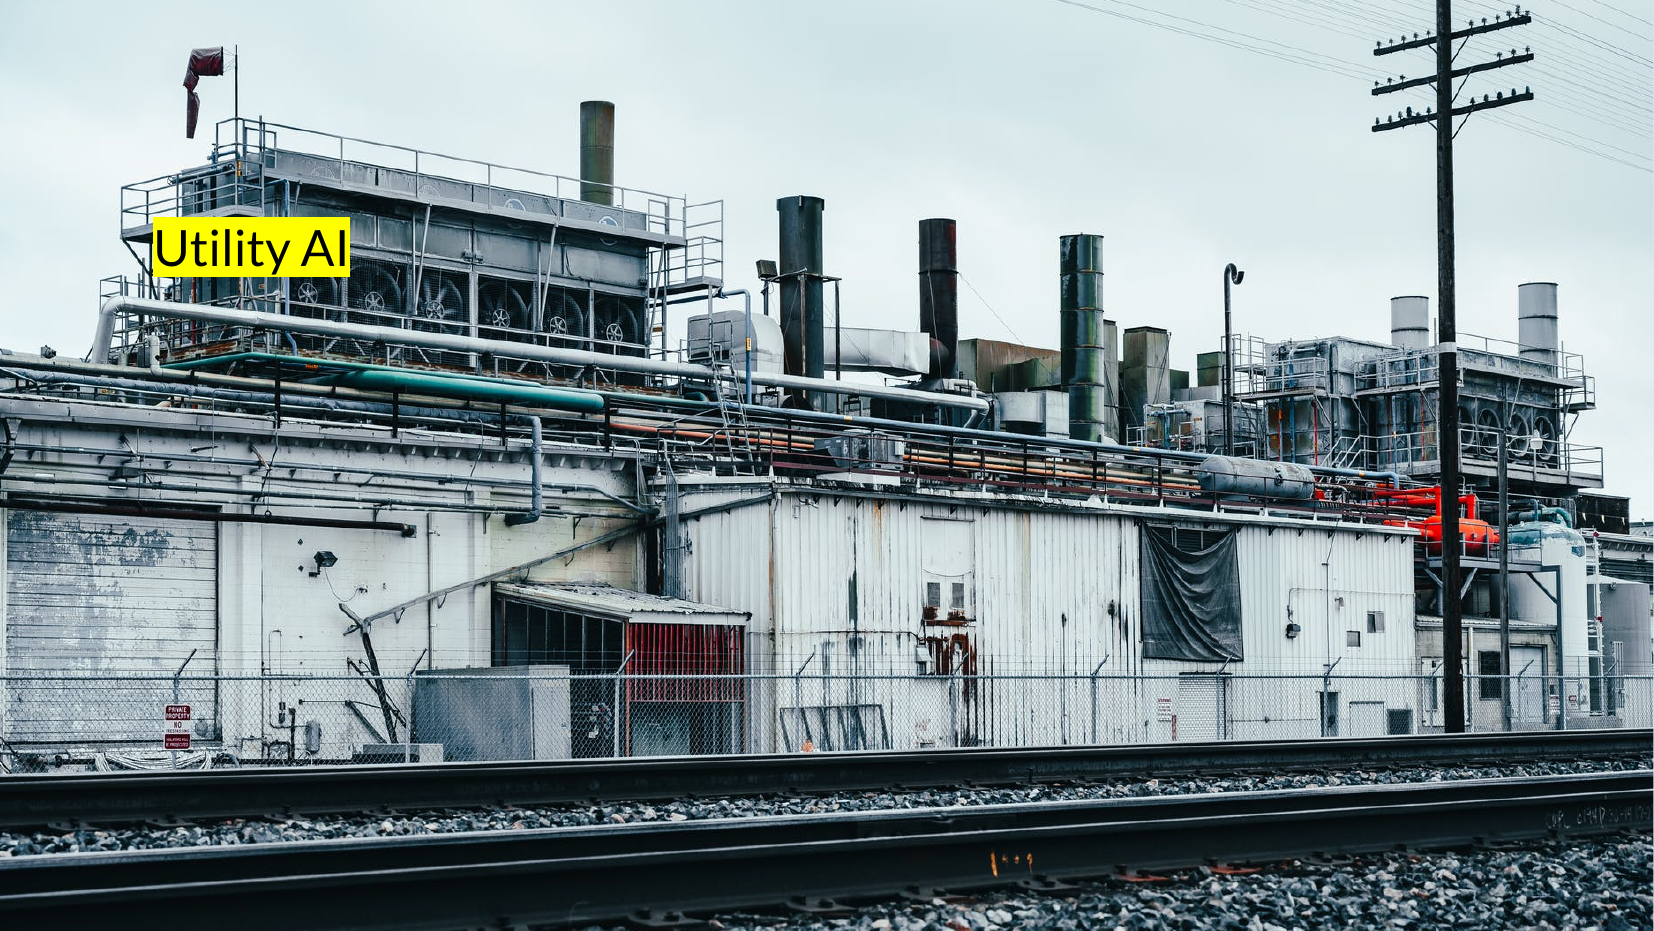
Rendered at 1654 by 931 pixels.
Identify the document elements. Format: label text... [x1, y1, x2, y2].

list Utility AI [82, 217, 1571, 839]
picture [0, 0, 1654, 931]
